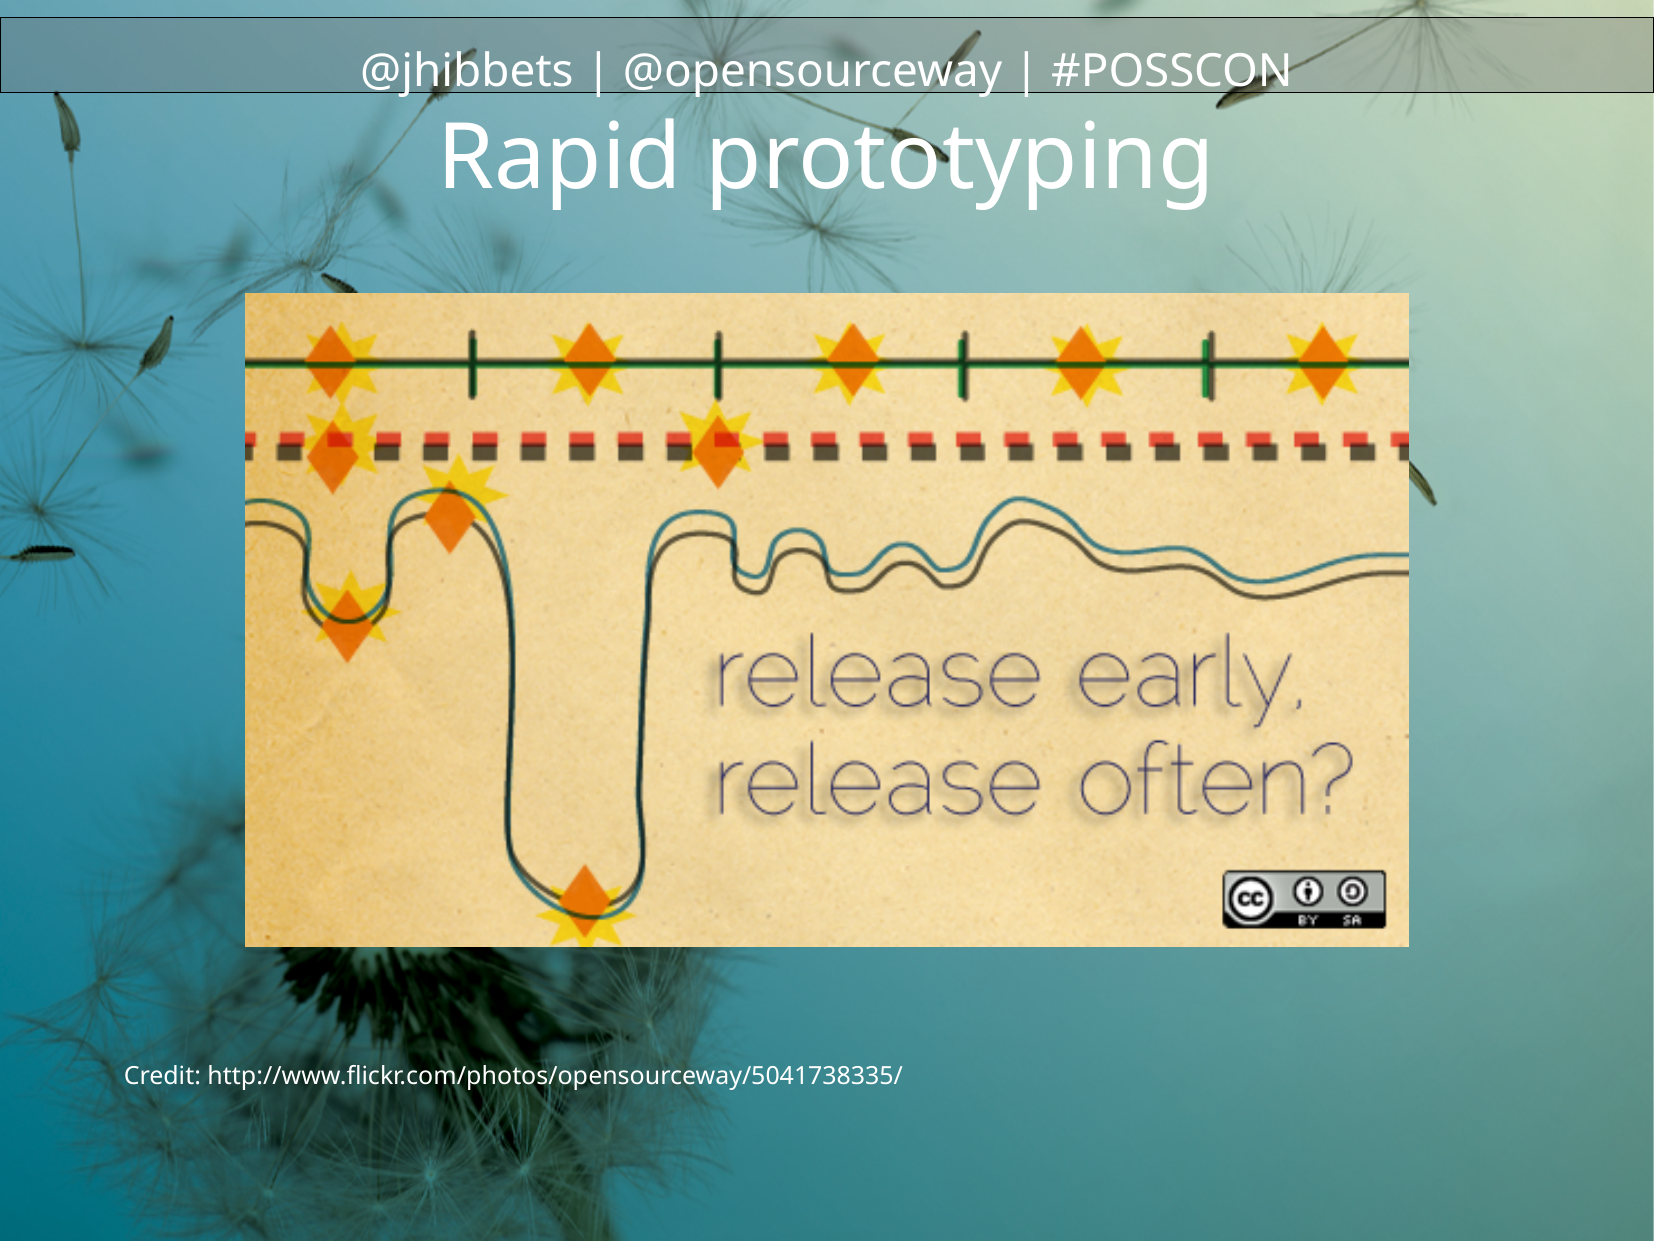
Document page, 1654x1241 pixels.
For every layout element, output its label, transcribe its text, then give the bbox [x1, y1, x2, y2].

title Rapid prototyping [82, 49, 1571, 257]
text_box Credit: http://www.flickr.com/photos/opensourceway/5041738335/ [109, 1050, 920, 1091]
picture [0, 0, 1654, 17]
picture [0, 93, 1654, 1241]
